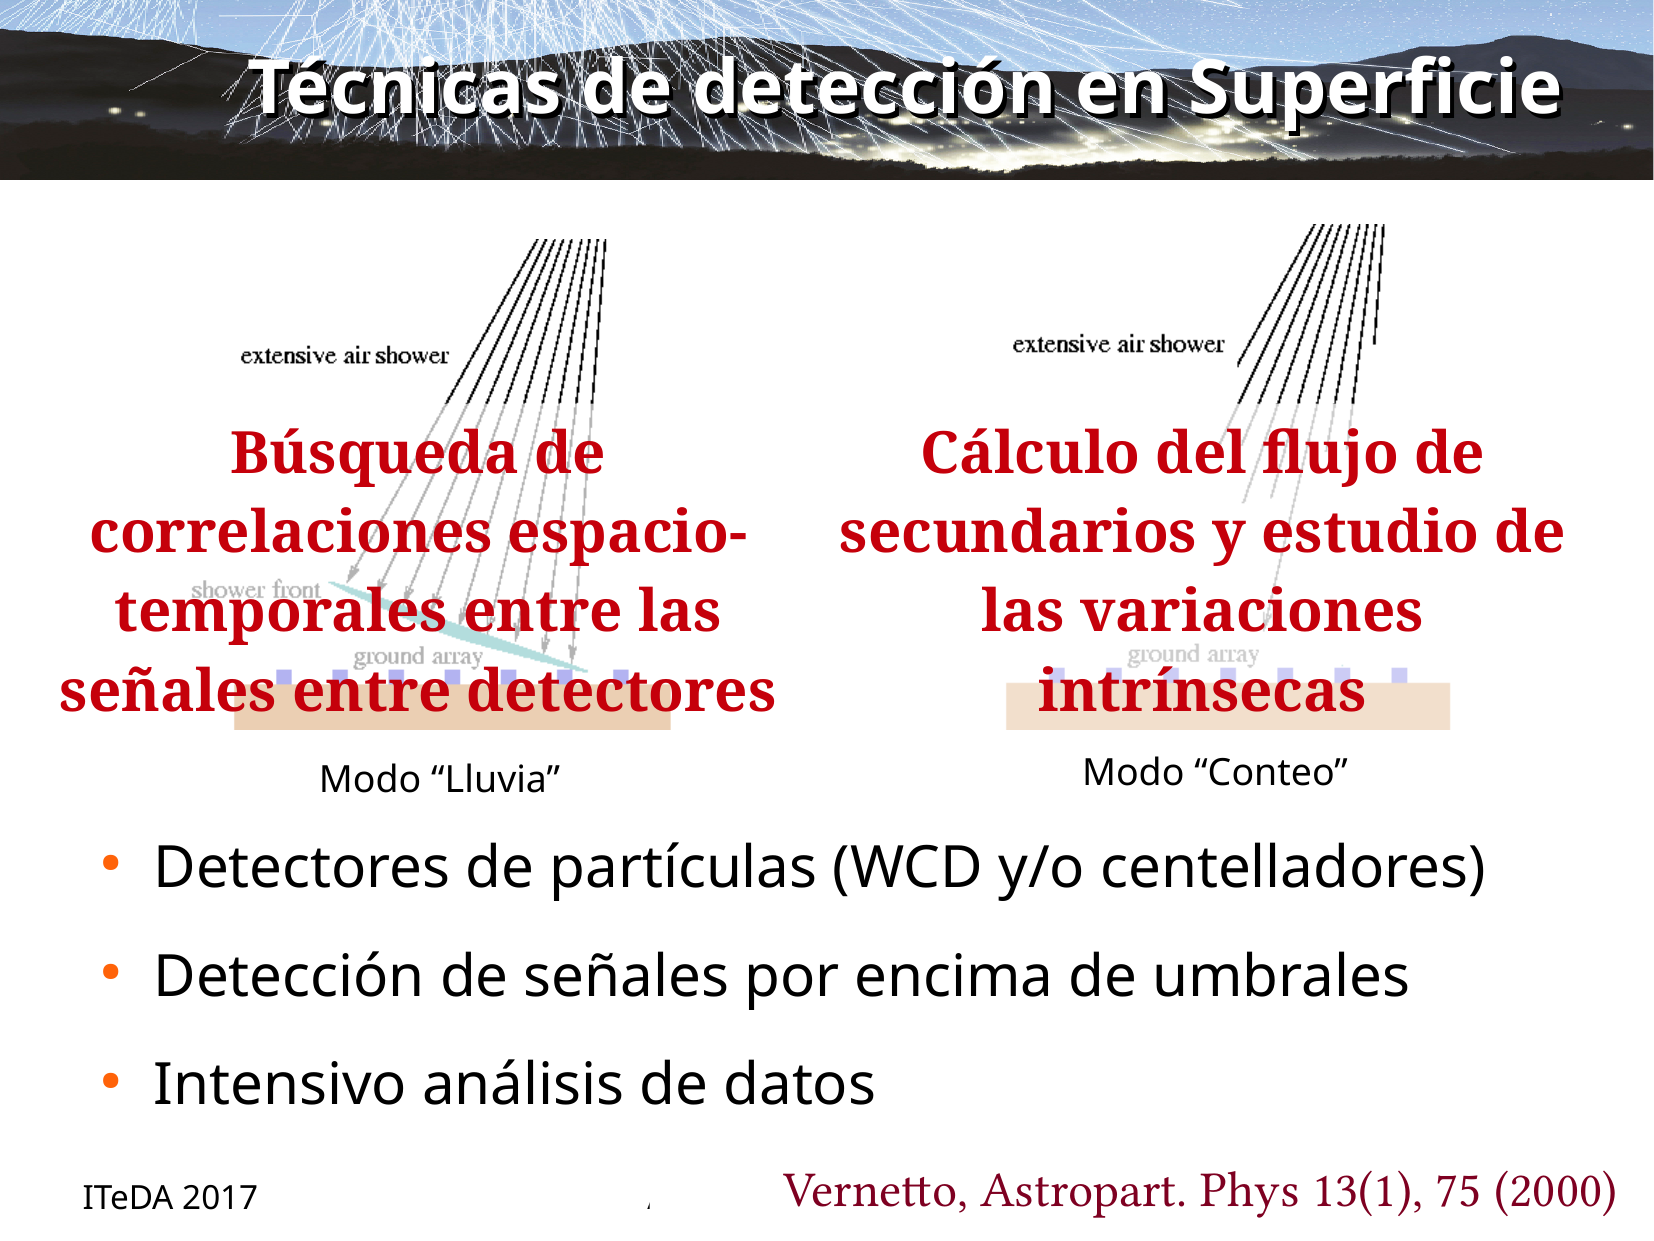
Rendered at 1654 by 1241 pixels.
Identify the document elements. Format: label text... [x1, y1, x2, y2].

picture [0, 0, 1654, 180]
title Técnicas de detección en Superficie [75, 19, 1564, 151]
text_box Cálculo del flujo de secundarios y estudio de las variaciones intrínsecas [825, 403, 1607, 629]
picture [945, 224, 1486, 403]
list Detectores de partículas (WCD y/o centelladores) Detección de señales por encima de umbrales Intensivo análisis de datos [82, 825, 1606, 1155]
picture [174, 239, 706, 403]
text_box Búsqueda de correlaciones espacio-temporales entre las señales entre detectores [45, 403, 825, 629]
text_box Vernetto, Astropart. Phys 13(1), 75 (2000) [649, 1154, 1654, 1228]
